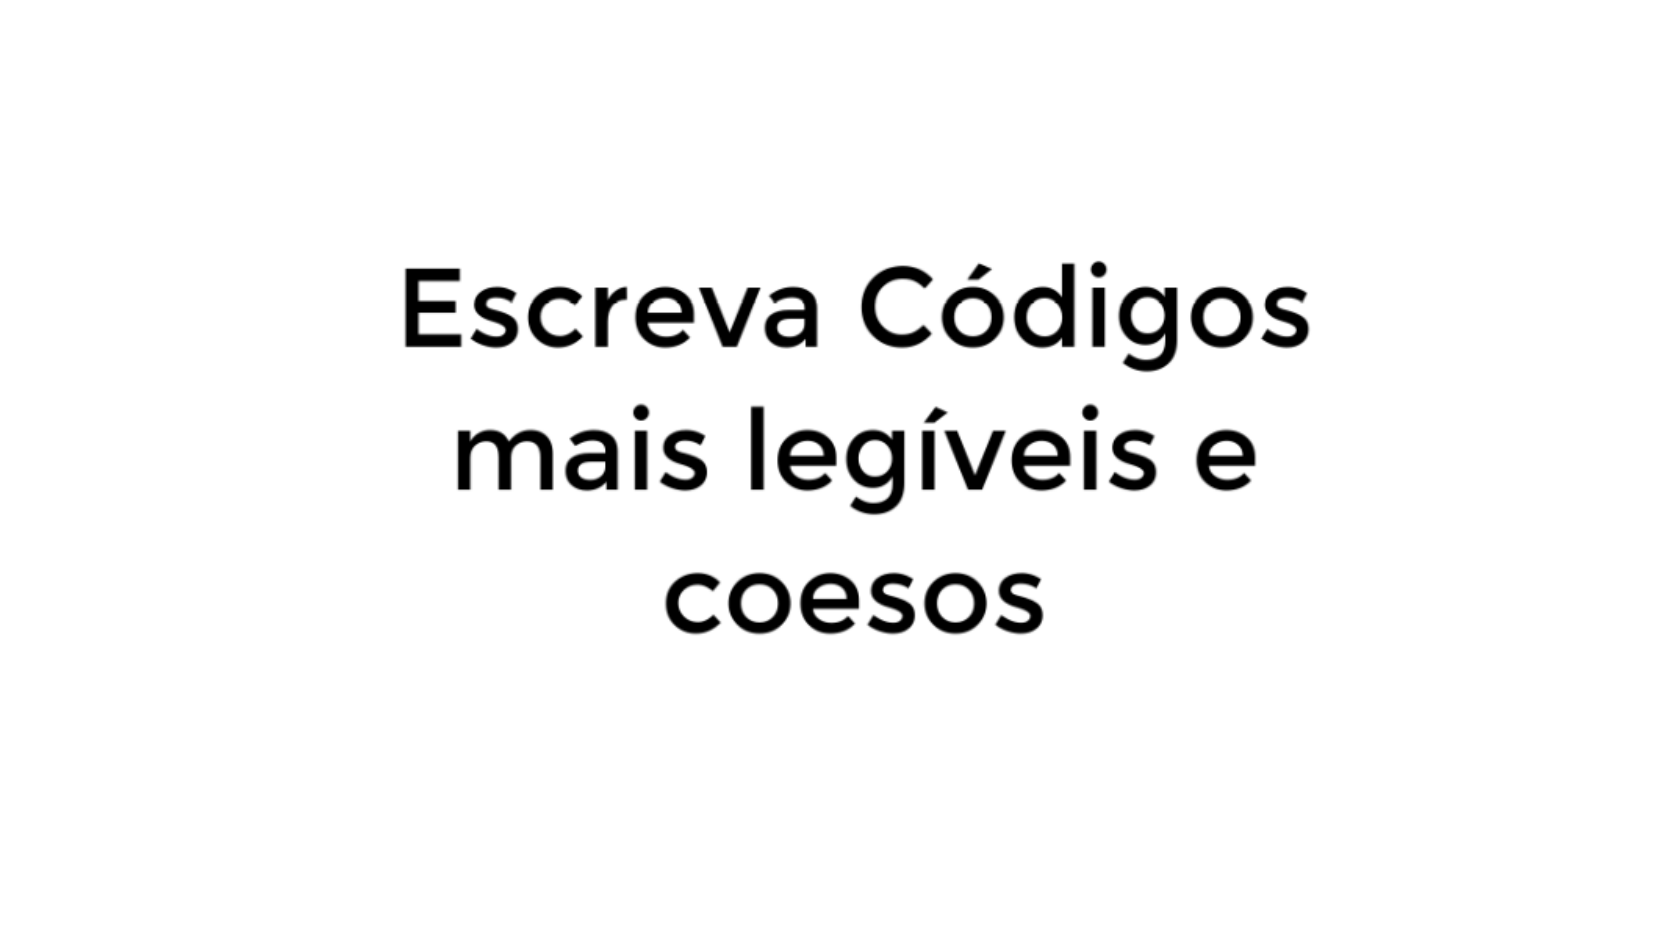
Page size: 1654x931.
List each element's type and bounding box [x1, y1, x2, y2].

picture [227, 122, 1430, 806]
